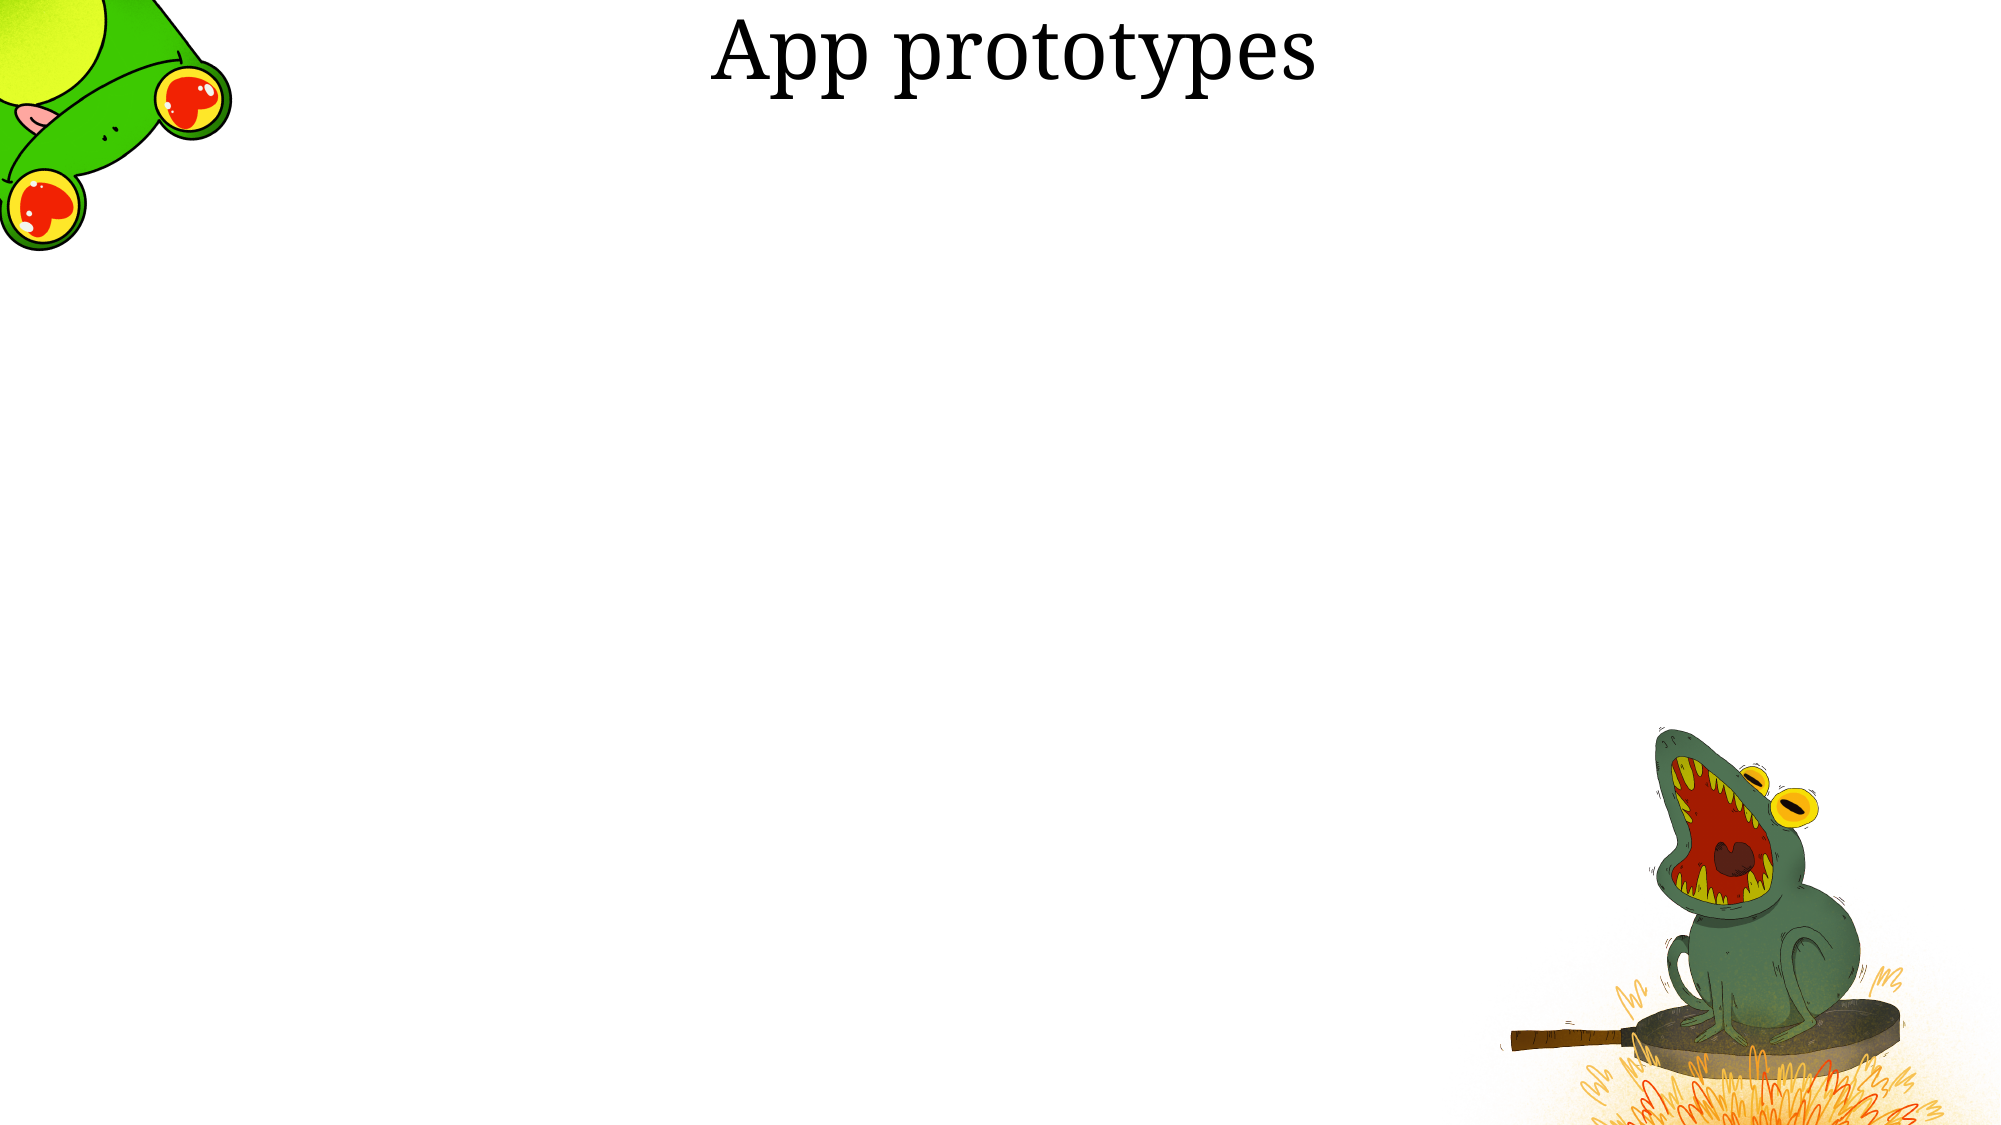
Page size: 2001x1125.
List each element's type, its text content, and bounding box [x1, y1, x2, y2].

title App prototypes [696, 0, 2000, 106]
picture [0, 0, 494, 496]
picture [558, 123, 2000, 1125]
